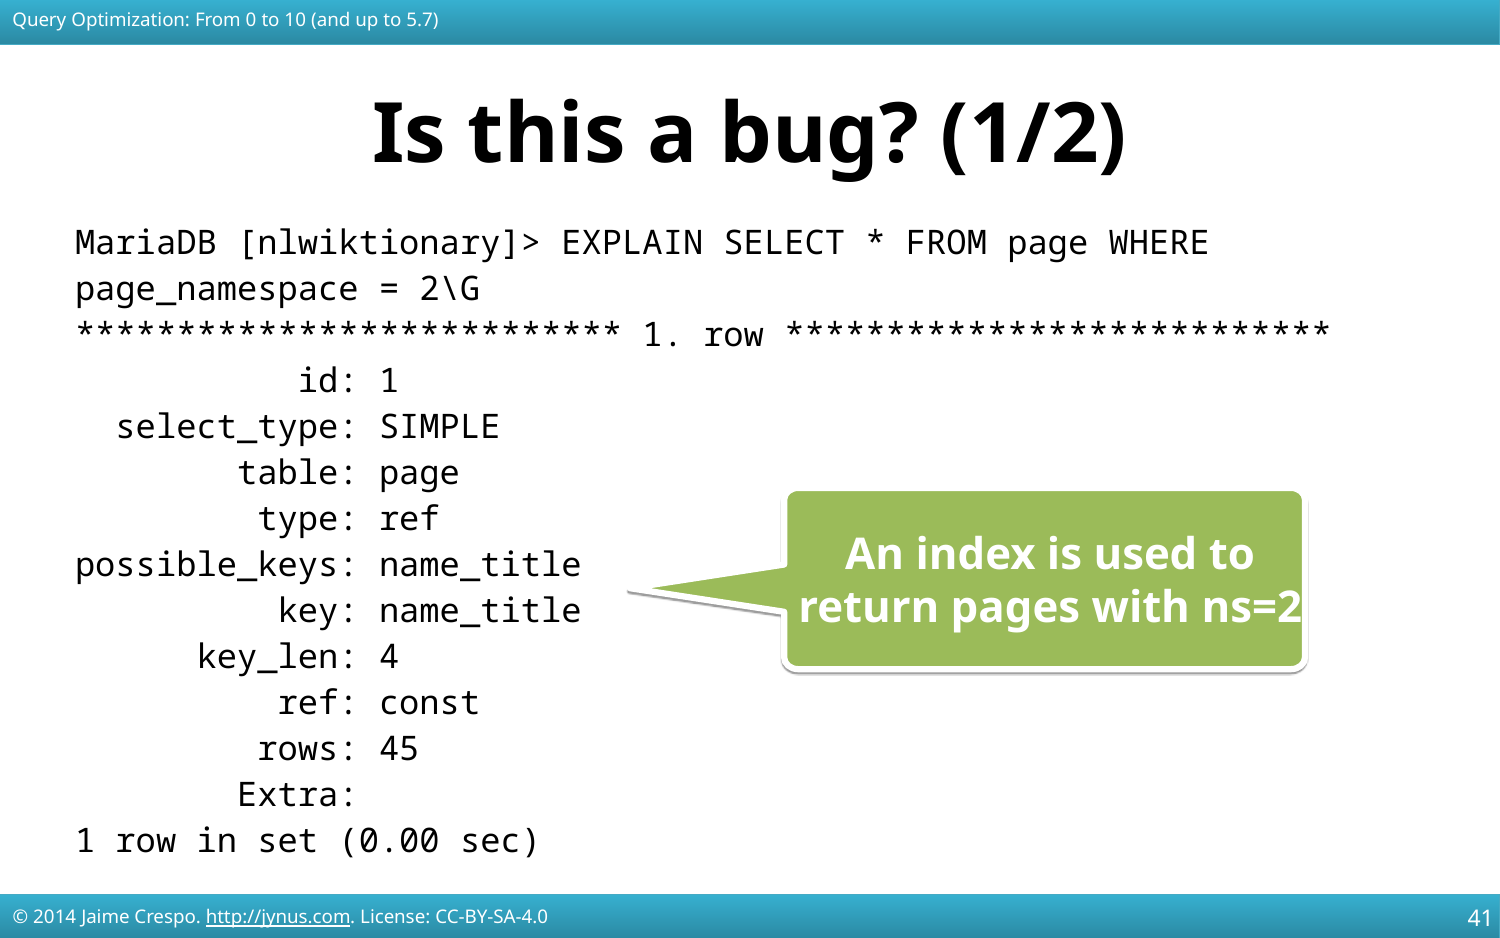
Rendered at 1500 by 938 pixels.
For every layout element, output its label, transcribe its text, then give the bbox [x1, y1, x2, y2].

title Is this a bug? (1/2) [75, 41, 1425, 218]
text_box An index is used to return pages with ns=2 [630, 487, 1306, 670]
list MariaDB [nlwiktionary]> EXPLAIN SELECT * FROM page WHERE page_namespace = 2\G *************************** 1. row *************************** id: 1 select_type: SIMPLE table: page type: ref possible_keys: name_title key: name_title key_len: 4 ref: const rows: 45 Extra: 1 row in set (0.00 sec) [75, 218, 1425, 876]
